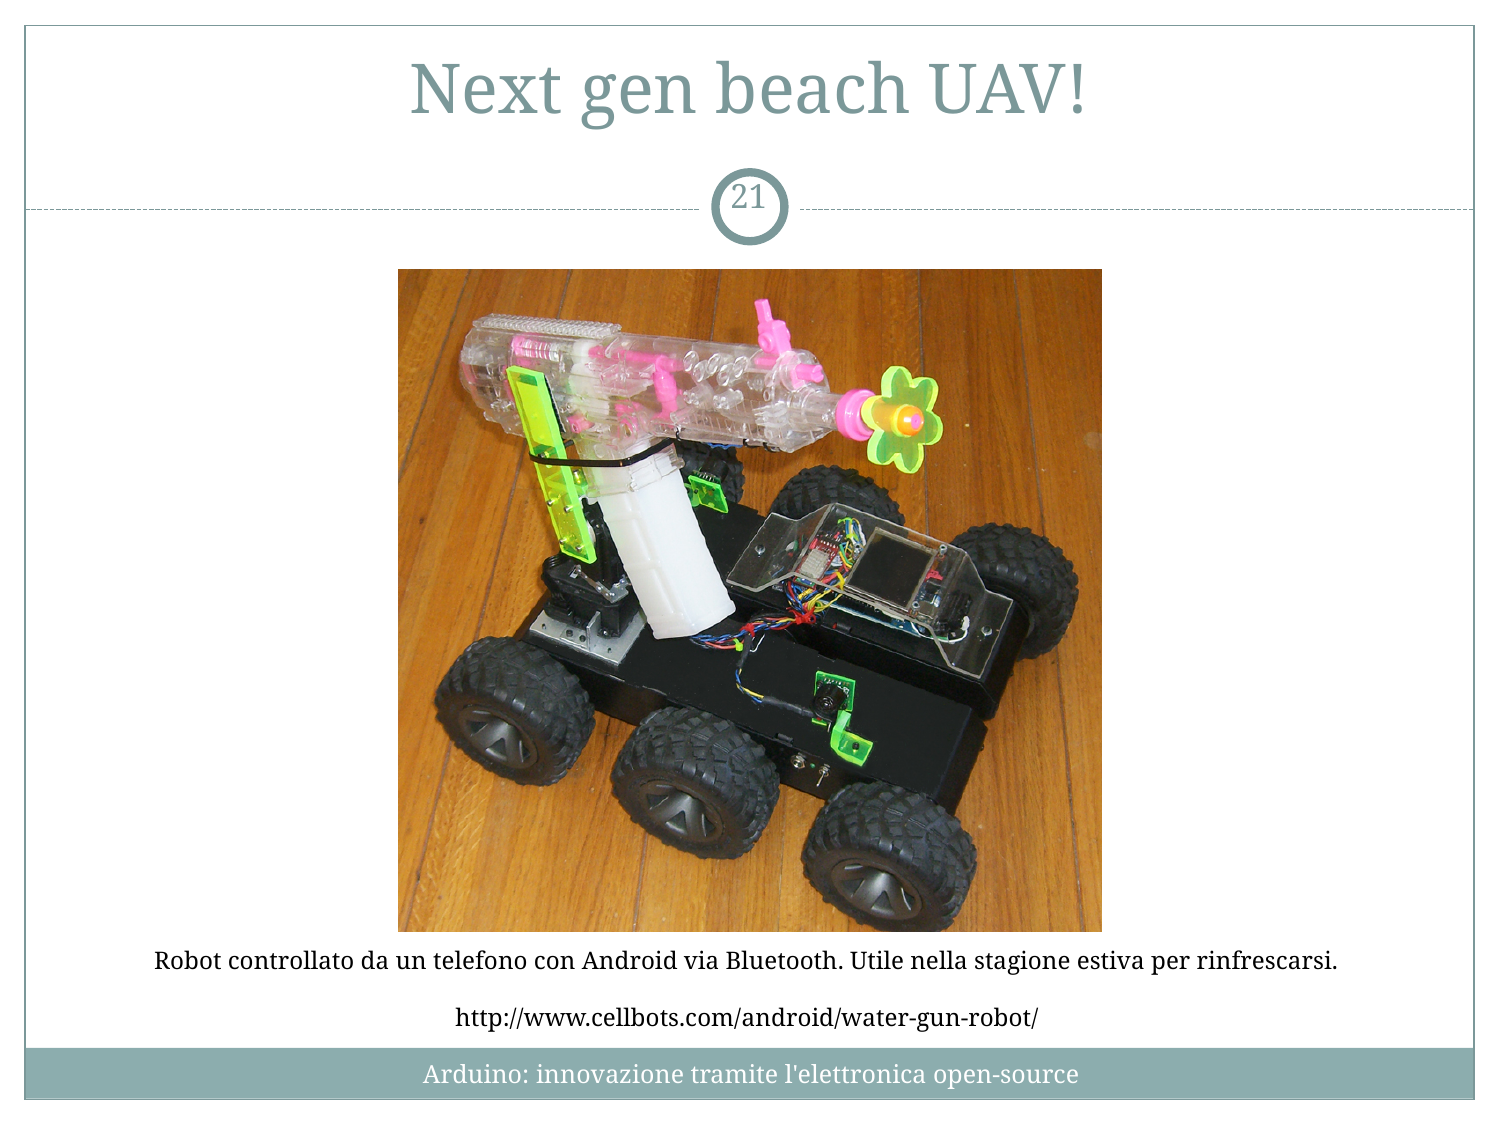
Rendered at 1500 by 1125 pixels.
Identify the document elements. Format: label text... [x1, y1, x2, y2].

picture [398, 269, 1102, 932]
title Next gen beach UAV! [49, 37, 1450, 162]
footer Arduino: innovazione tramite l'elettronica open-source [50, 1051, 1454, 1112]
list Robot controllato da un telefono con Android via Bluetooth. Utile nella stagione estiva per rinfrescarsi. http://www.cellbots.com/android/water-gun-robot/ [49, 937, 1445, 1043]
slide_number <numero> [715, 168, 791, 241]
